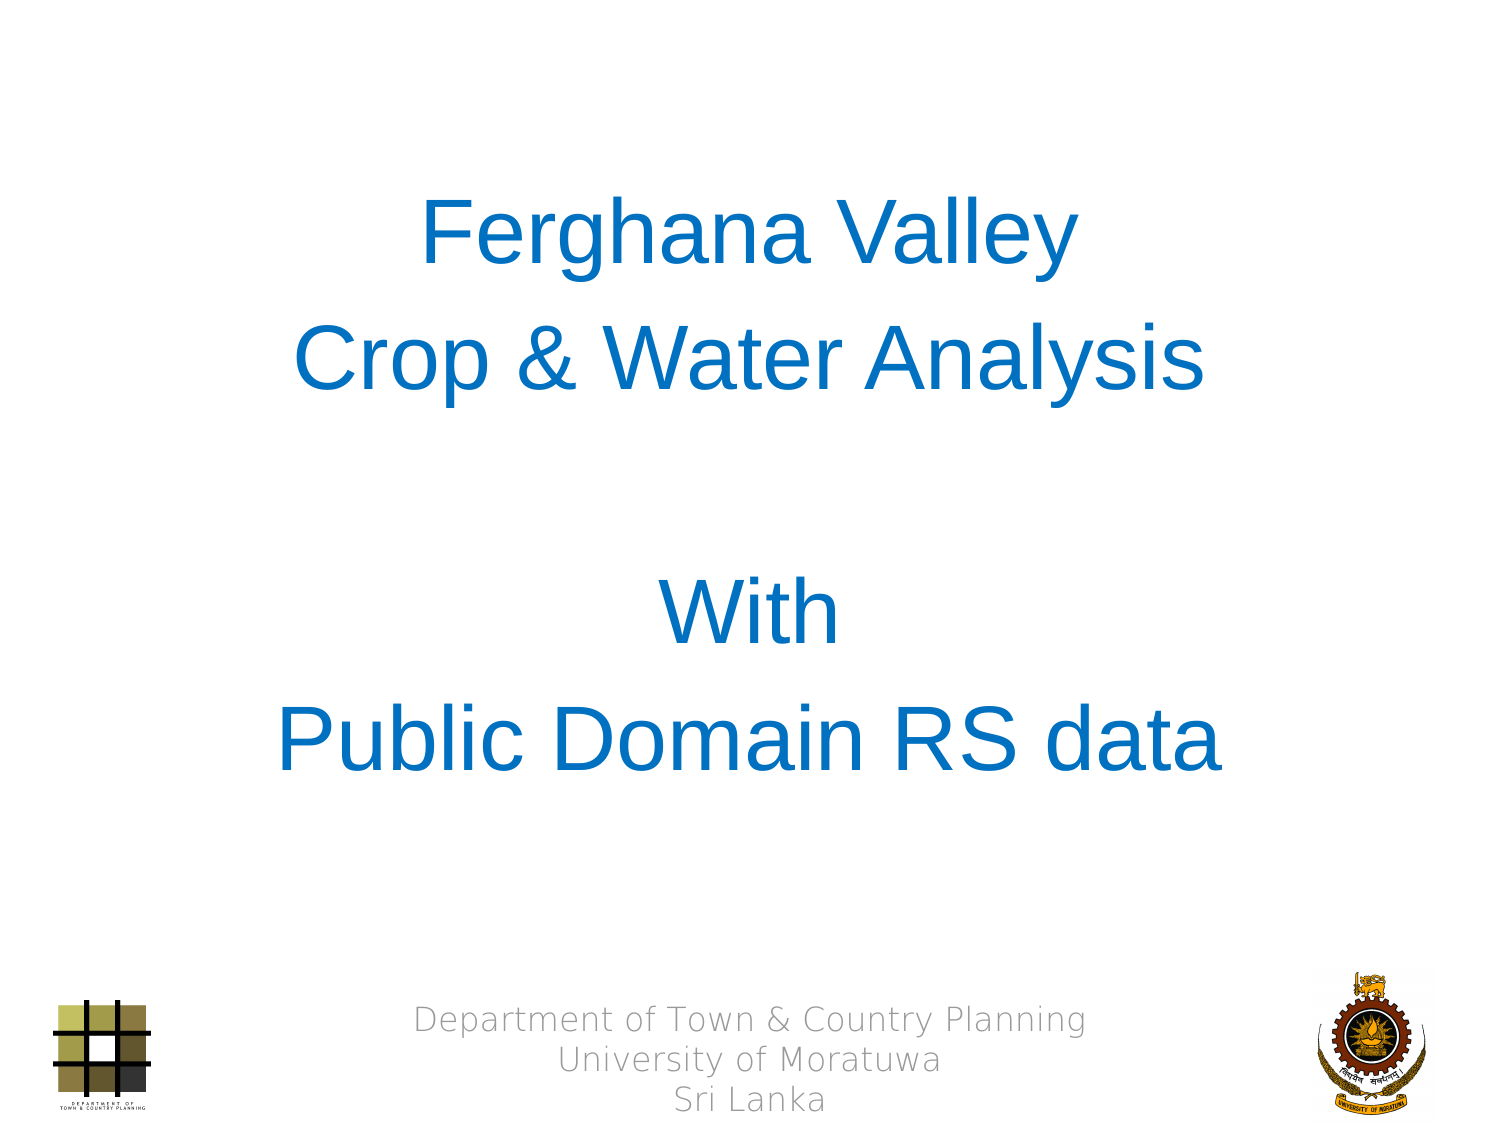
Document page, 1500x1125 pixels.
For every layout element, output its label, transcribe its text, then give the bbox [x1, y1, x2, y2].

subtitle Ferghana Valley Crop & Water Analysis With Public Domain RS data [75, 45, 1426, 915]
picture [53, 1000, 151, 1110]
picture [1312, 966, 1435, 1125]
